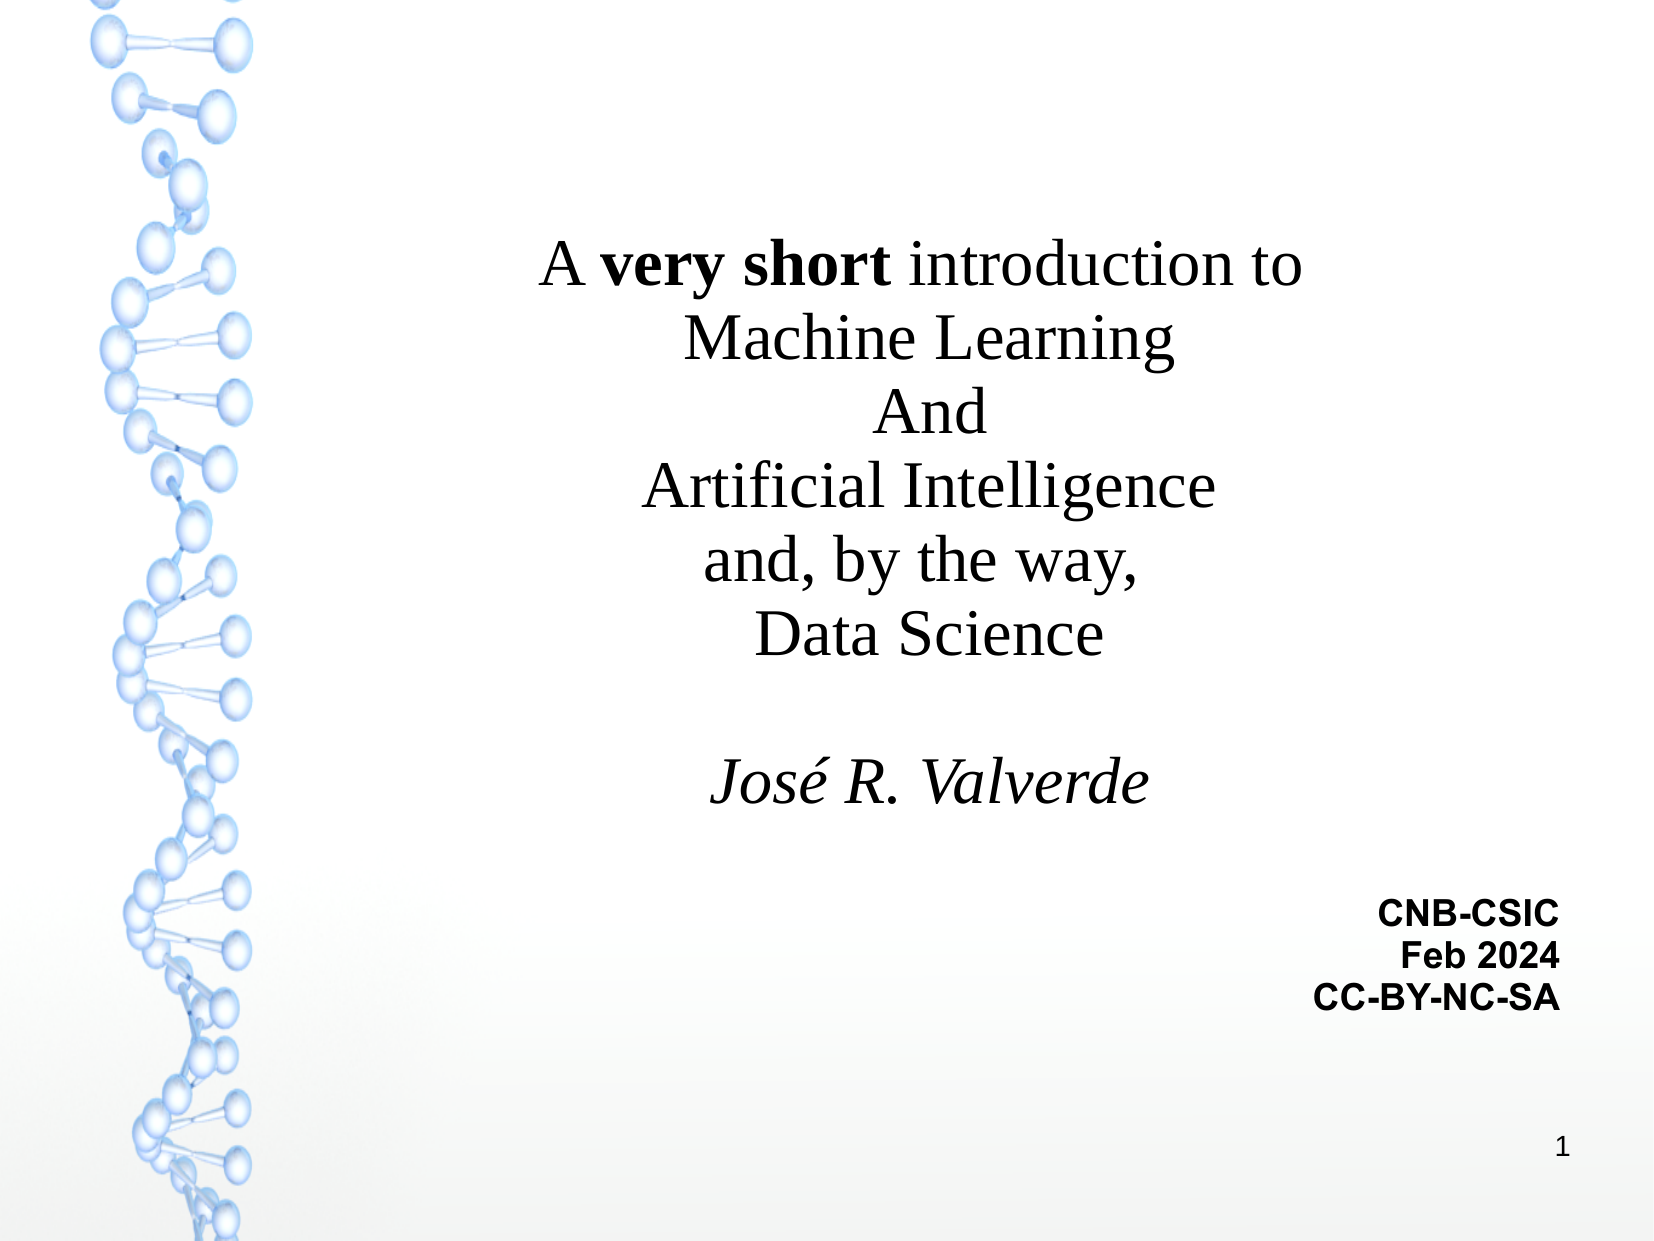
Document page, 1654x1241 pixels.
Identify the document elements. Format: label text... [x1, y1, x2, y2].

text_box CNB-CSIC Feb 2024 CC-BY-NC-SA [1260, 885, 1576, 1026]
picture [0, 0, 1654, 1241]
subtitle A very short introduction to Machine Learning And Artificial Intelligence and, by the way, Data Science José R. Valverde [265, 47, 1595, 997]
